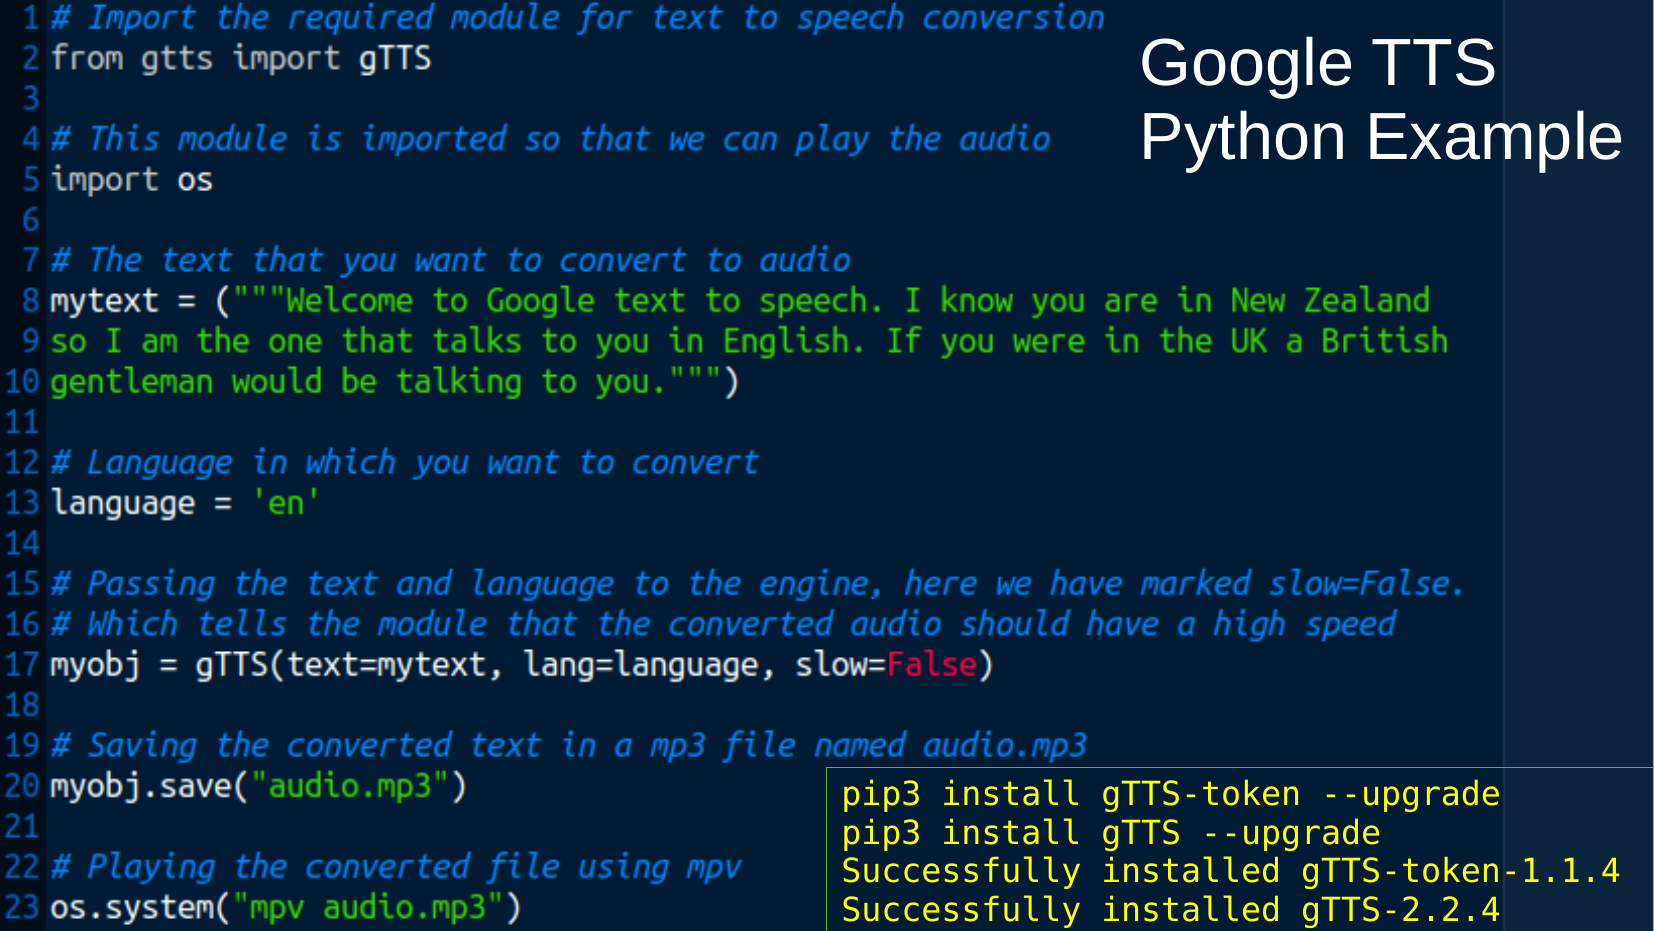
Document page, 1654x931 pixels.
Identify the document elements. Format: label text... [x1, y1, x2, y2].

title Google TTS Python Example [1139, 24, 1654, 175]
text_box pip3 install gTTS-token --upgrade pip3 install gTTS --upgrade Successfully installed gTTS-token-1.1.4 Successfully installed gTTS-2.2.4 [826, 767, 1654, 931]
picture [0, 0, 1654, 931]
